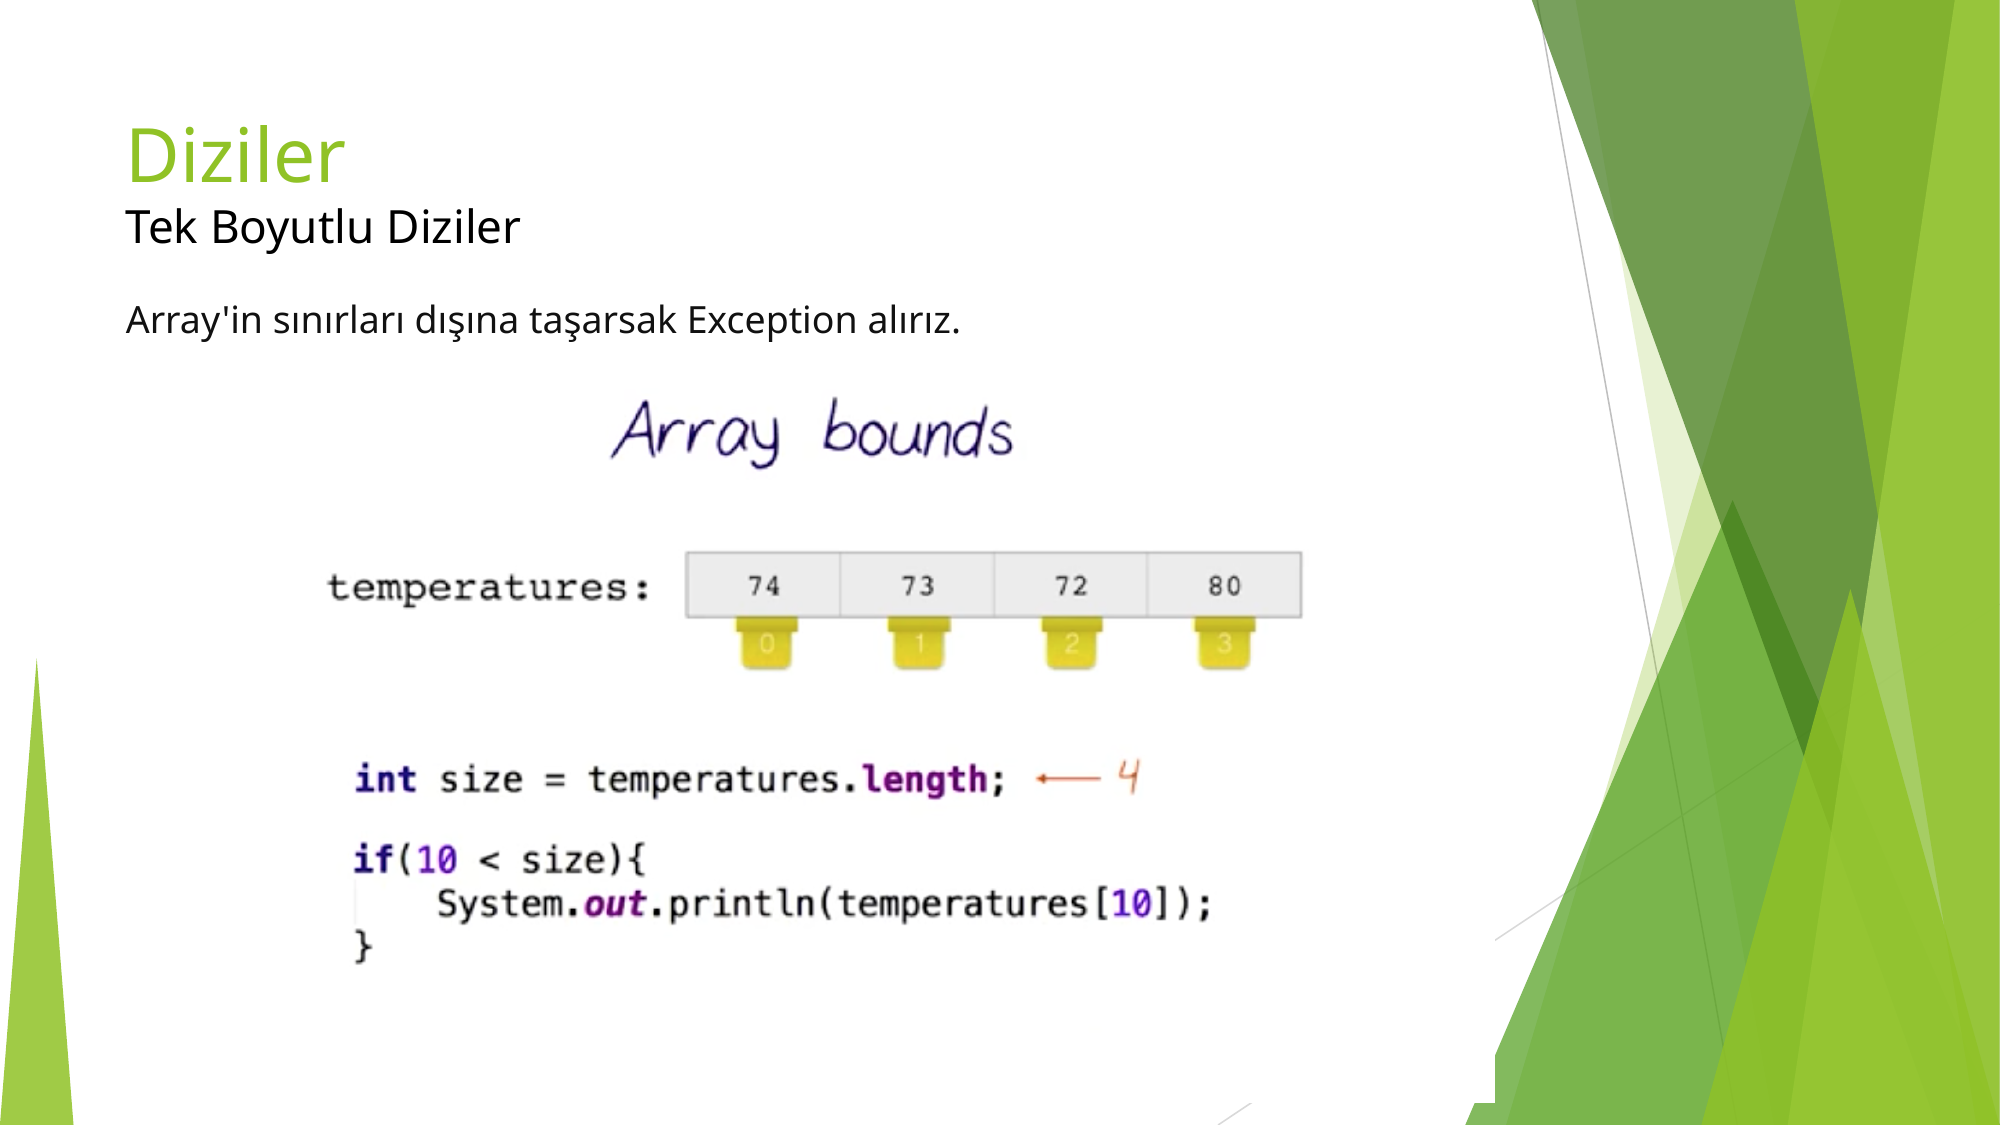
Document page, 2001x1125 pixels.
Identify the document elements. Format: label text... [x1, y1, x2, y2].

text_box Array'in sınırları dışına taşarsak Exception alırız. [111, 288, 1517, 697]
title Diziler Tek Boyutlu Diziler [111, 99, 1522, 317]
picture [111, 366, 1495, 1103]
